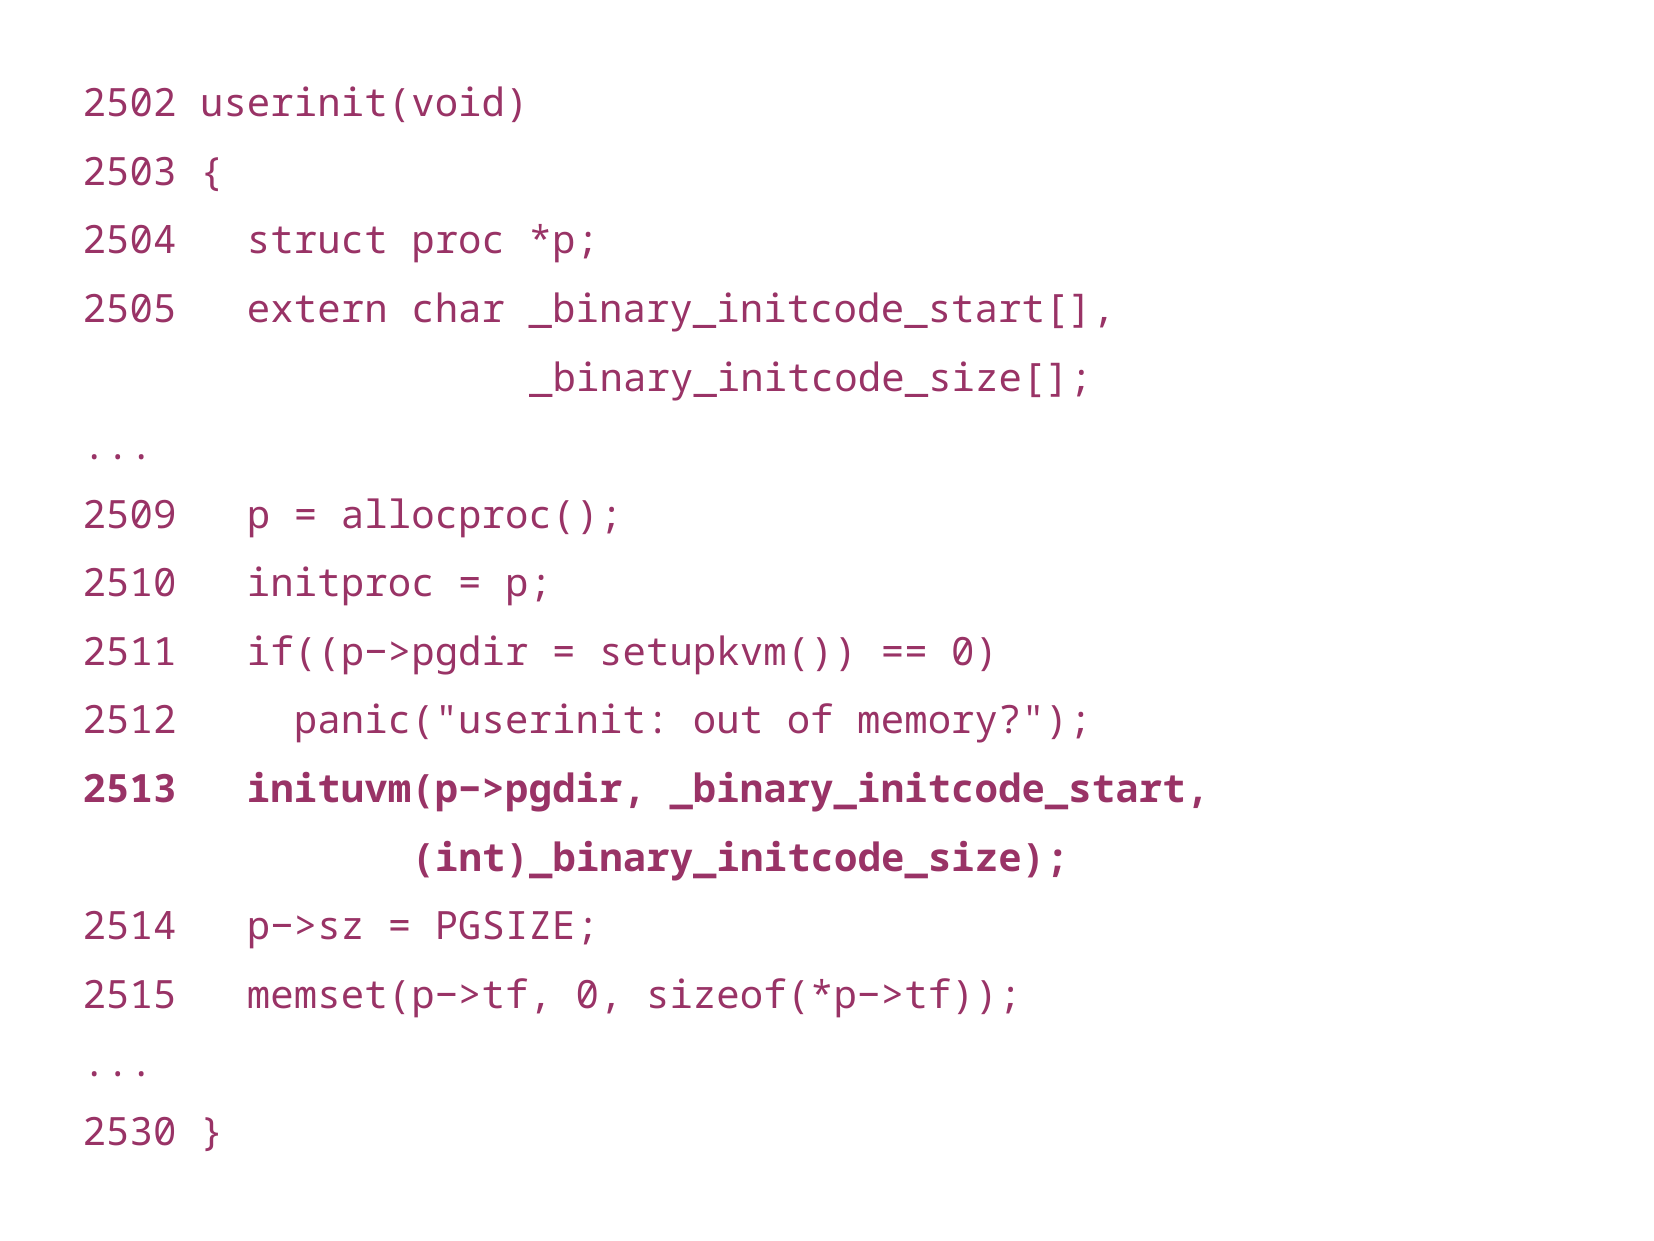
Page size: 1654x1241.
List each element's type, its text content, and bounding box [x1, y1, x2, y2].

list 2502 userinit(void) 2503 { 2504 struct proc *p; 2505 extern char _binary_initcode_start[], _binary_initcode_size[]; ... 2509 p = allocproc(); 2510 initproc = p; 2511 if((p−>pgdir = setupkvm()) == 0) 2512 panic("userinit: out of memory?"); 2513 inituvm(p−>pgdir, _binary_initcode_start, (int)_binary_initcode_size); 2514 p−>sz = PGSIZE; 2515 memset(p−>tf, 0, sizeof(*p−>tf)); ... 2530 } [82, 75, 1463, 1163]
